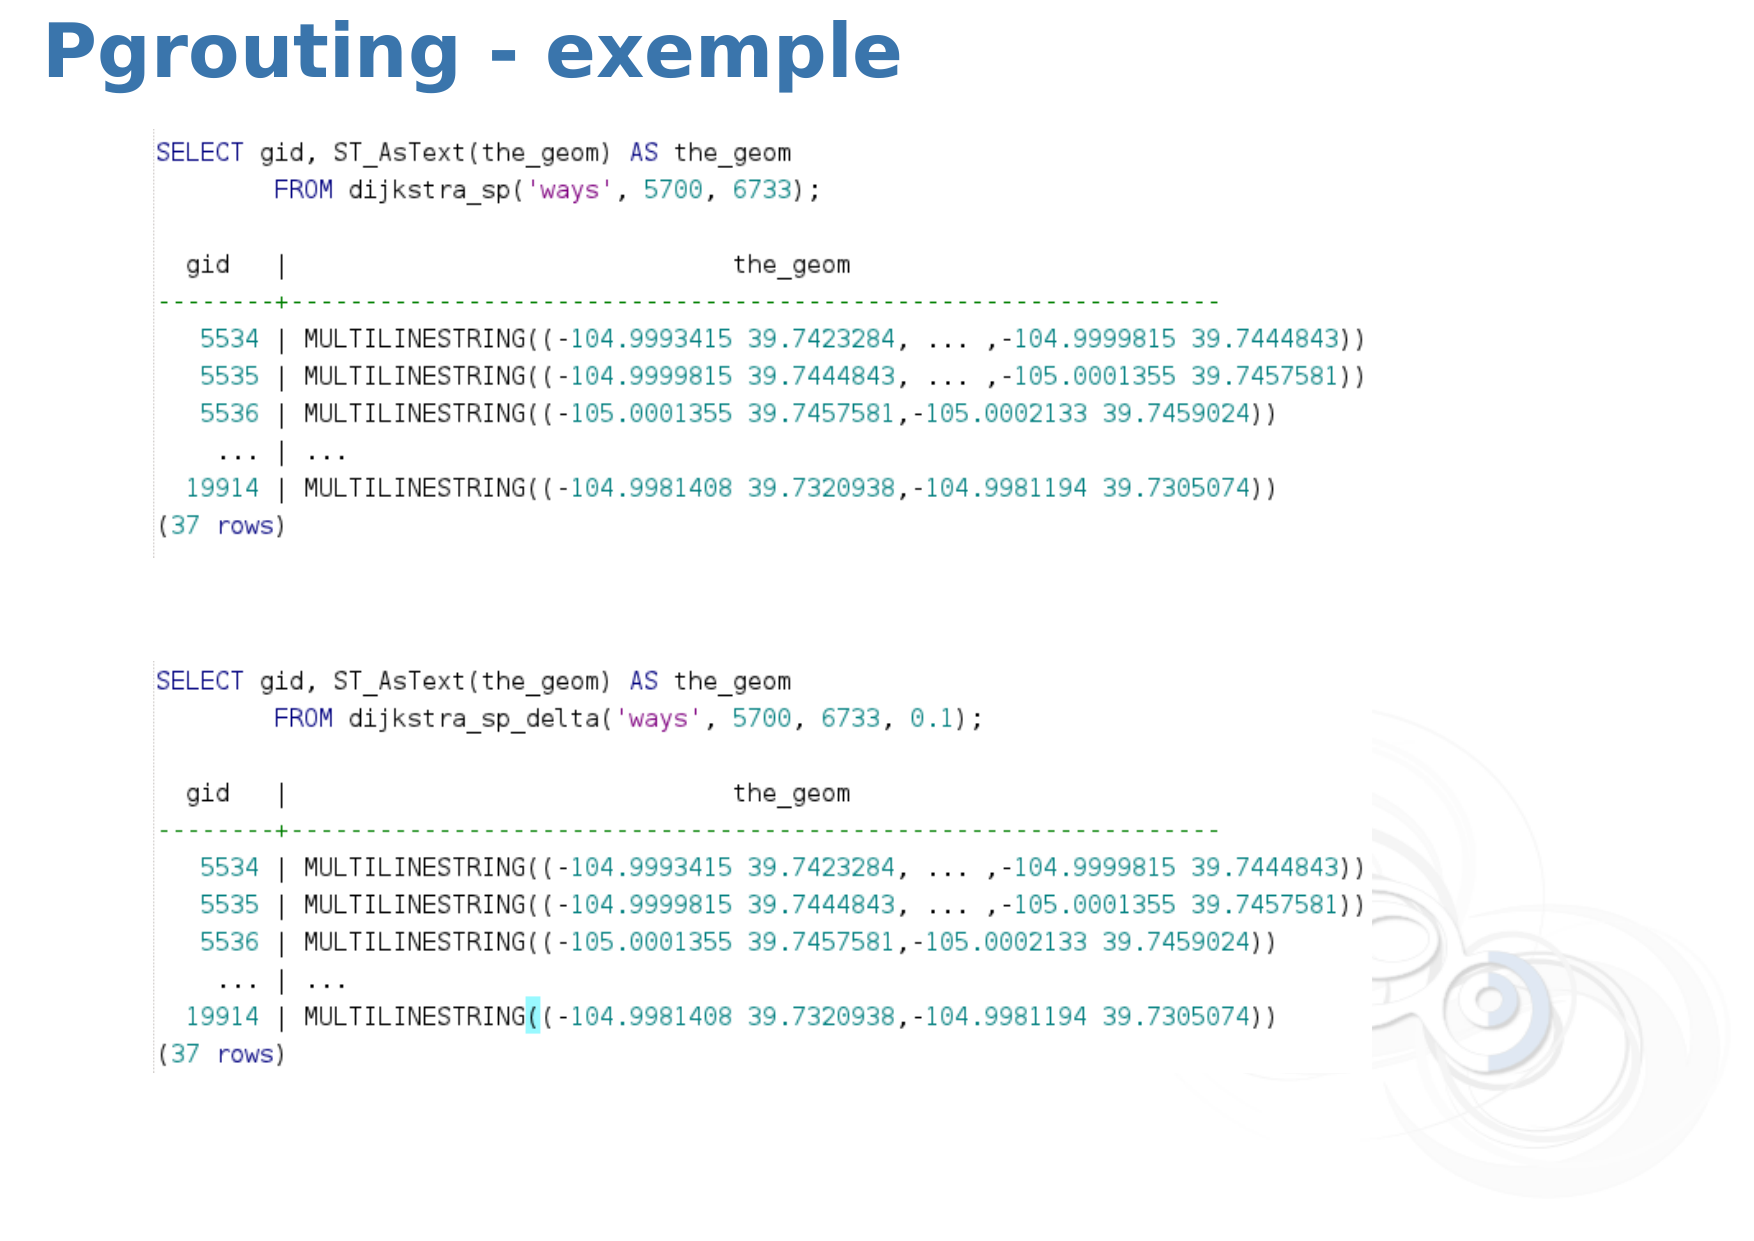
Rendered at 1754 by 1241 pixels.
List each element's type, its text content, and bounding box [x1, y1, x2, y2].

list > Shapefile GUI (shp2pgsql) > GDAL/OGR > OSM (osm2pgsql, osmosis…) [1092, 679, 1754, 1241]
title Pgrouting - exemple [42, 0, 1754, 103]
picture [153, 661, 1372, 1073]
picture [153, 129, 1387, 558]
